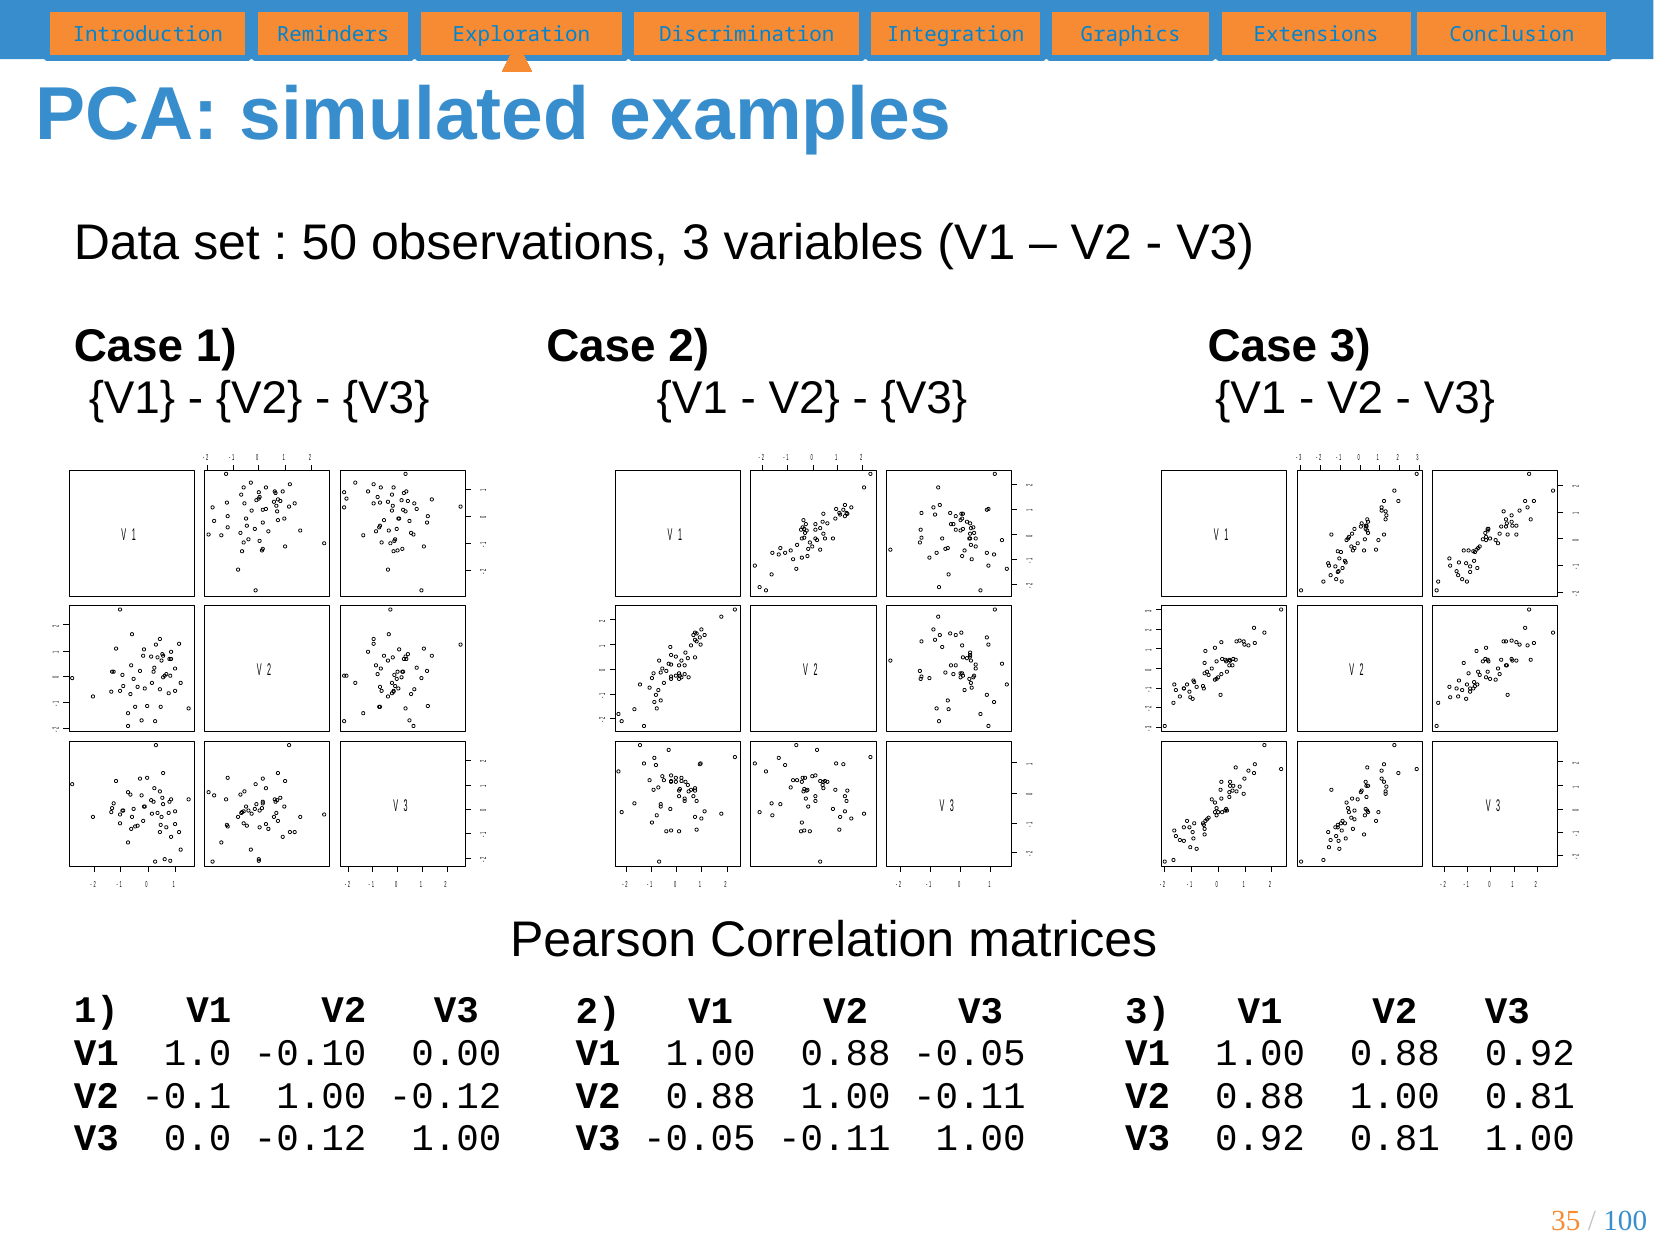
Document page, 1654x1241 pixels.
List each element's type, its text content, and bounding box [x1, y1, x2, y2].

text_box 3) V1 V2 V3 V1 1.00 0.88 0.92 V2 0.88 1.00 0.81 V3 0.92 0.81 1.00 [1110, 984, 1654, 1170]
picture [569, 431, 1058, 903]
text_box 2) V1 V2 V3 V1 1.00 0.88 -0.05 V2 0.88 1.00 -0.11 V3 -0.05 -0.11 1.00 [560, 984, 1093, 1170]
text_box [502, 41, 532, 72]
text_box Case 1) {V1} - {V2} - {V3} [58, 312, 473, 431]
text_box Case 3) {V1 - V2 - V3} [1192, 313, 1518, 431]
picture [23, 425, 511, 912]
text_box 1) V1 V2 V3 V1 1.0 -0.10 0.00 V2 -0.1 1.00 -0.12 V3 0.0 -0.12 1.00 [58, 984, 532, 1170]
text_box Case 2) {V1 - V2} - {V3} [531, 313, 1093, 431]
title PCA: simulated examples [35, 61, 1571, 166]
picture [1116, 425, 1604, 903]
text_box Data set : 50 observations, 3 variables (V1 – V2 - V3) [58, 206, 1506, 278]
text_box Pearson Correlation matrices [29, 903, 1624, 975]
